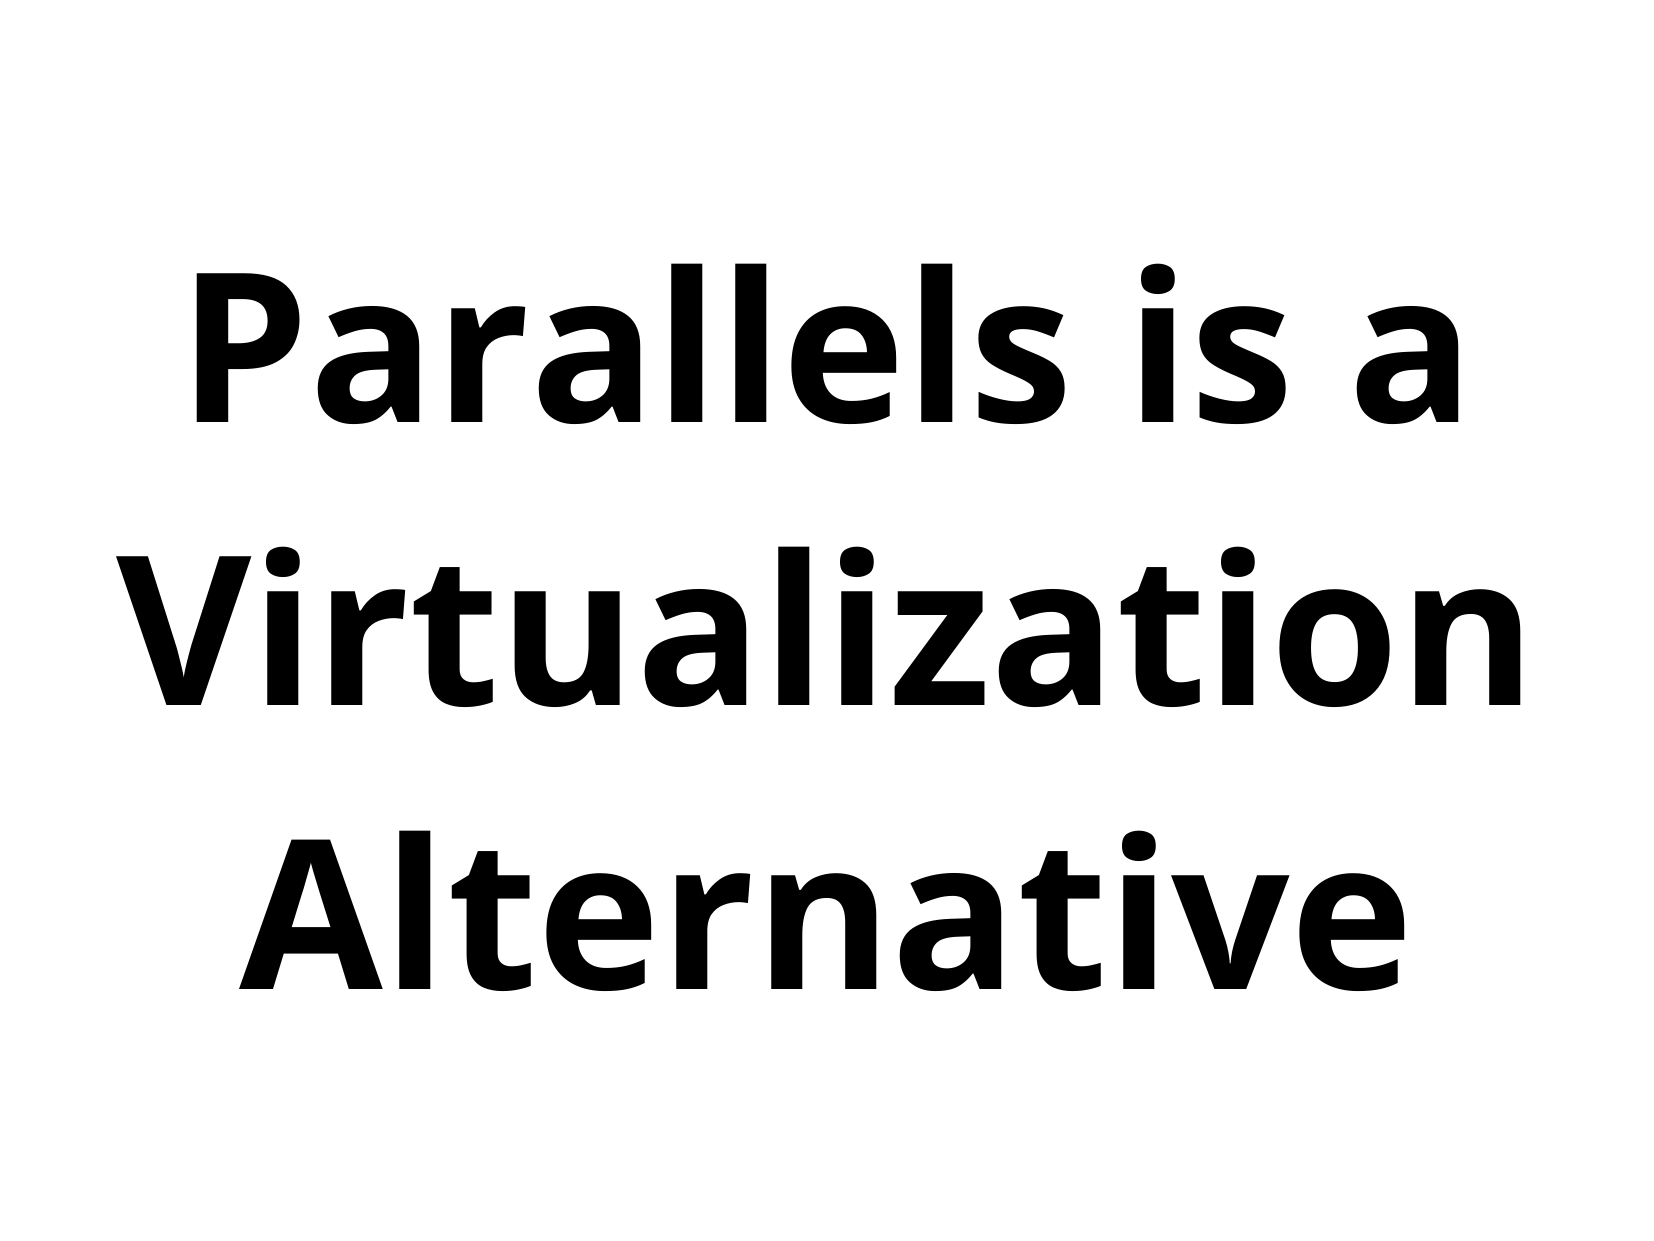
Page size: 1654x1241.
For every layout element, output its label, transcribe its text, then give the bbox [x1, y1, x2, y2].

title Parallels is a Virtualization Alternative [82, 49, 1571, 1201]
